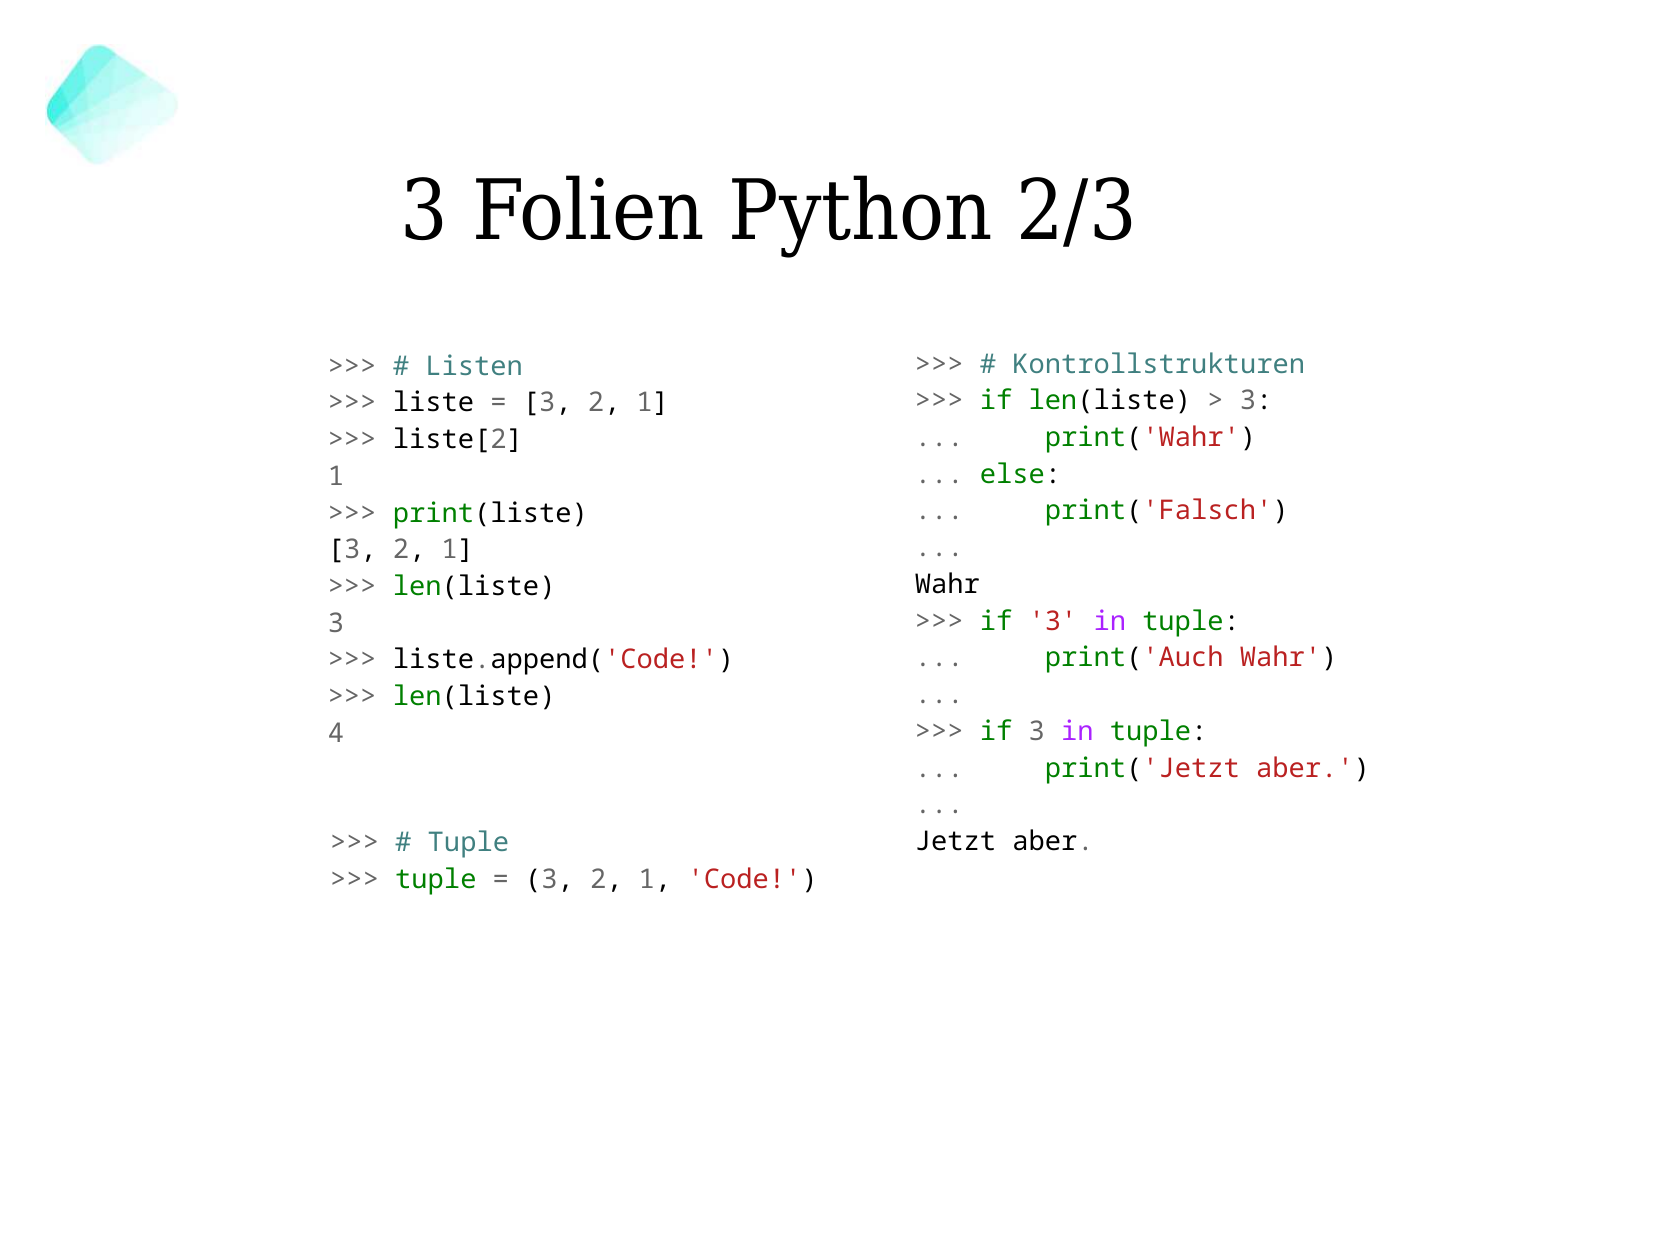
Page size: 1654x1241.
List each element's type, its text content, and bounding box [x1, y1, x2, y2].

text_box 3 Folien Python 2/3 [385, 155, 1153, 267]
text_box >>> # Tuple >>> tuple = (3, 2, 1, 'Code!') [315, 815, 901, 926]
text_box >>> # Kontrollstrukturen >>> if len(liste) > 3: ... print('Wahr') ... else: ... print('Falsch') ... Wahr >>> if '3' in tuple: ... print('Auch Wahr') ... >>> if 3 in tuple: ... print('Jetzt aber.') ... Jetzt aber. [900, 336, 1486, 937]
text_box >>> # Listen >>> liste = [3, 2, 1] >>> liste[2] 1 >>> print(liste) [3, 2, 1] >>> len(liste) 3 >>> liste.append('Code!') >>> len(liste) 4 [313, 338, 869, 814]
picture [45, 44, 181, 167]
